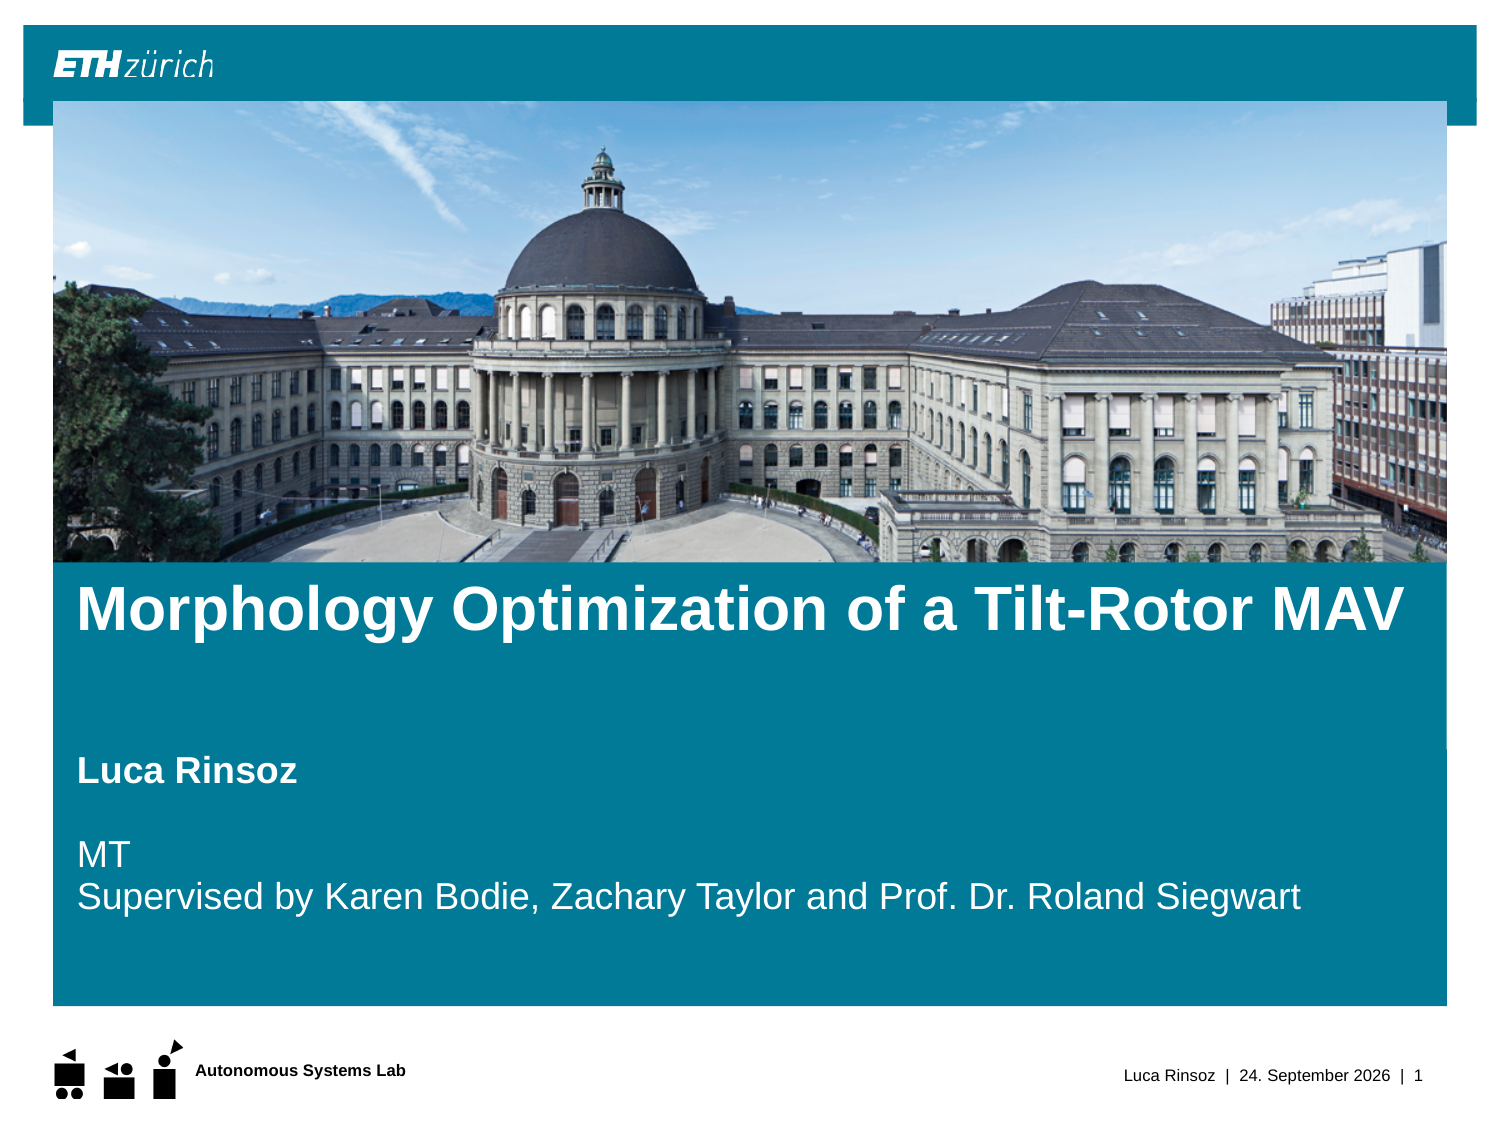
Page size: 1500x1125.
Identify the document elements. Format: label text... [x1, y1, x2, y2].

picture [53, 102, 1447, 562]
subtitle Luca Rinsoz MT Supervised by Karen Bodie, Zachary Taylor and Prof. Dr. Roland Siegwart [53, 749, 1447, 1007]
title Morphology Optimization of a Tilt-Rotor MAV [53, 562, 1447, 749]
